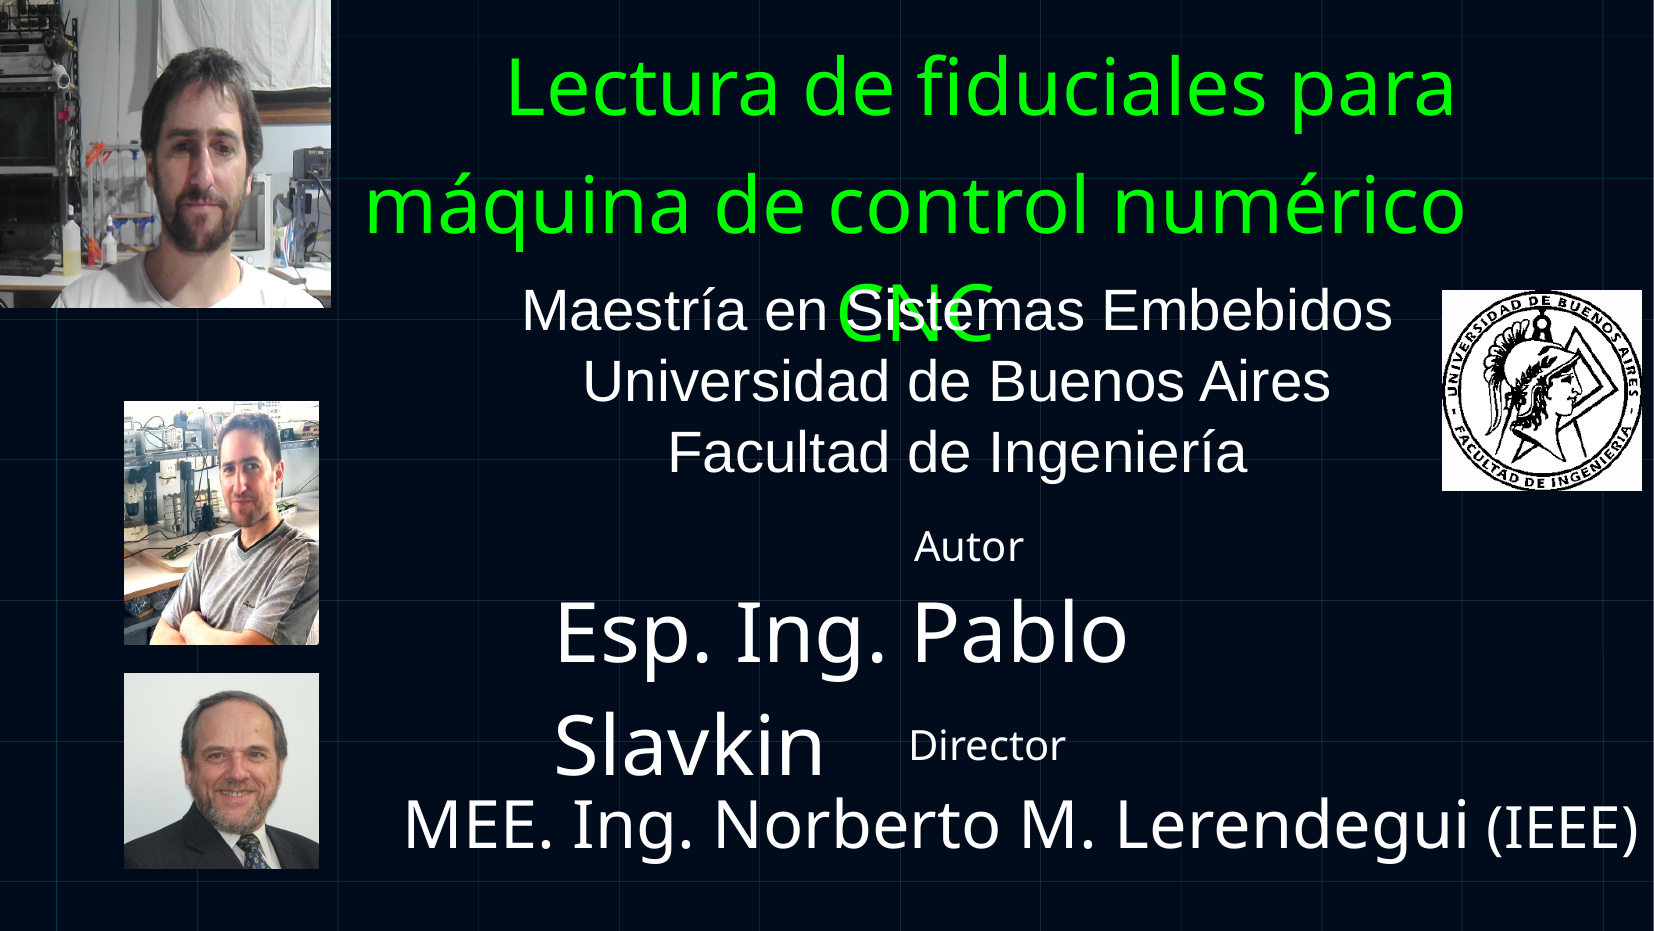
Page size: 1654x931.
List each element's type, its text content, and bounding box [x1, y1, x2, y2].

text_box Director MEE. Ing. Norberto M. Lerendegui (IEEE) [330, 690, 1654, 863]
text_box Autor Esp. Ing. Pablo Slavkin [539, 508, 1400, 680]
picture [0, 0, 1654, 931]
text_box máquina de control numérico CNC [348, 141, 1642, 355]
text_box Maestría en Sistemas Embebidos Universidad de Buenos Aires Facultad de Ingeniería [475, 270, 1441, 492]
text_box Lectura de fiduciales para [490, 23, 1548, 138]
